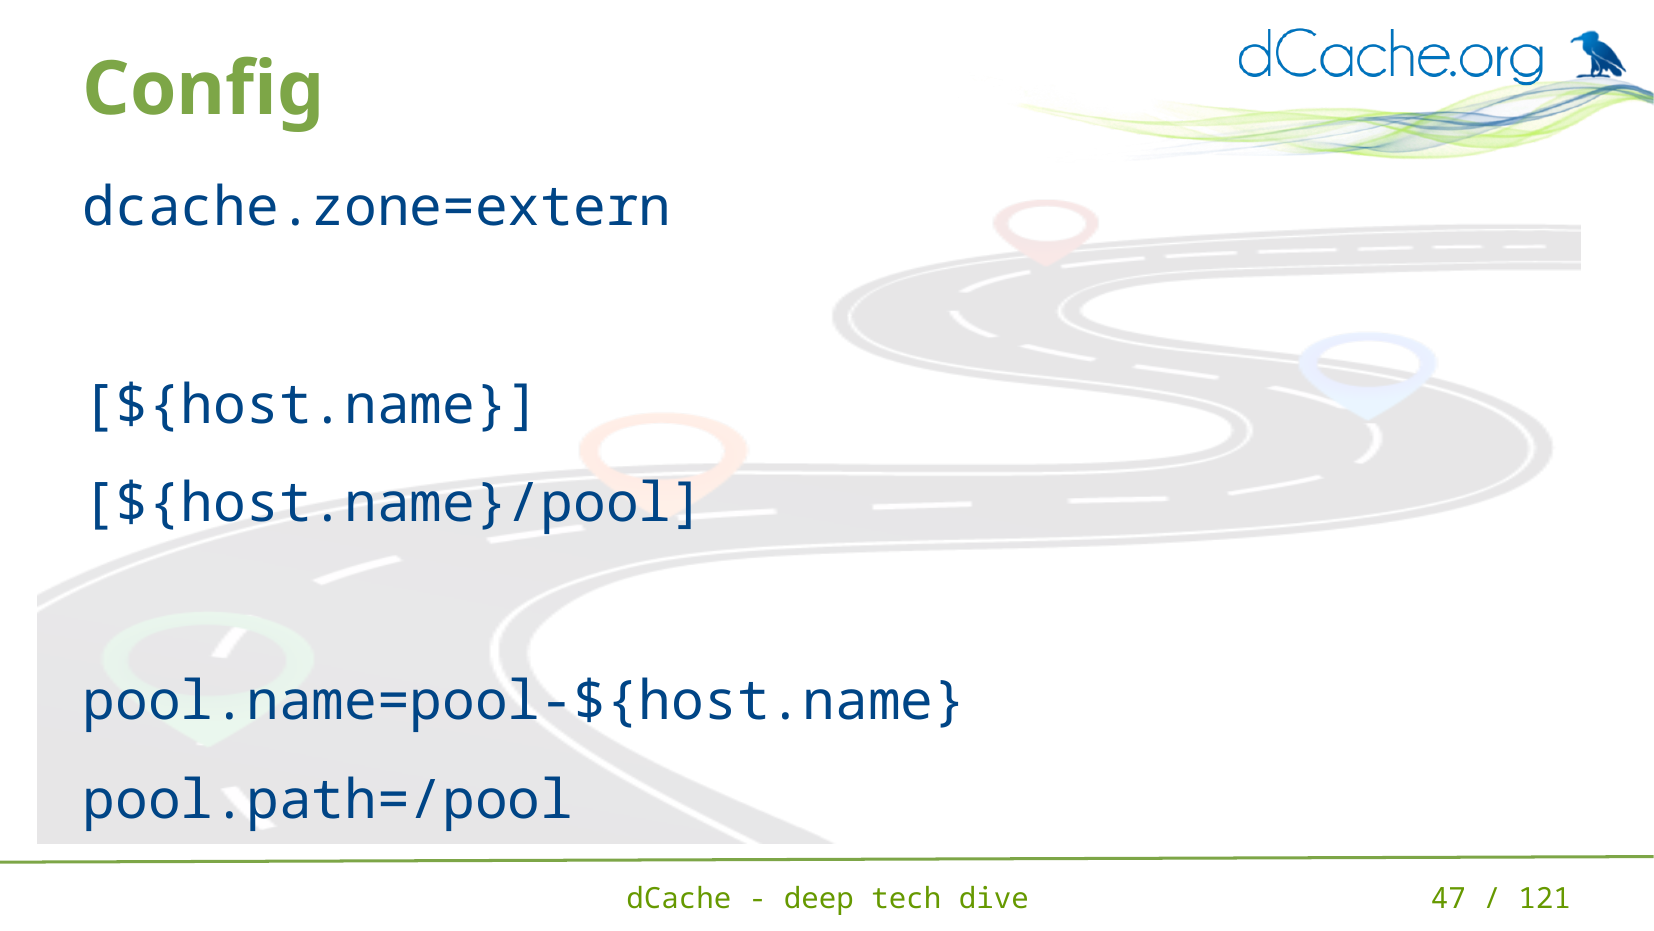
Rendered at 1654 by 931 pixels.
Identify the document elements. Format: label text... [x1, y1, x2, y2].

list dcache.zone=extern [${host.name}] [${host.name}/pool] pool.name=pool-${host.name} pool.path=/pool [82, 167, 1571, 839]
title Config [82, 40, 1605, 131]
picture [37, 16, 1654, 844]
